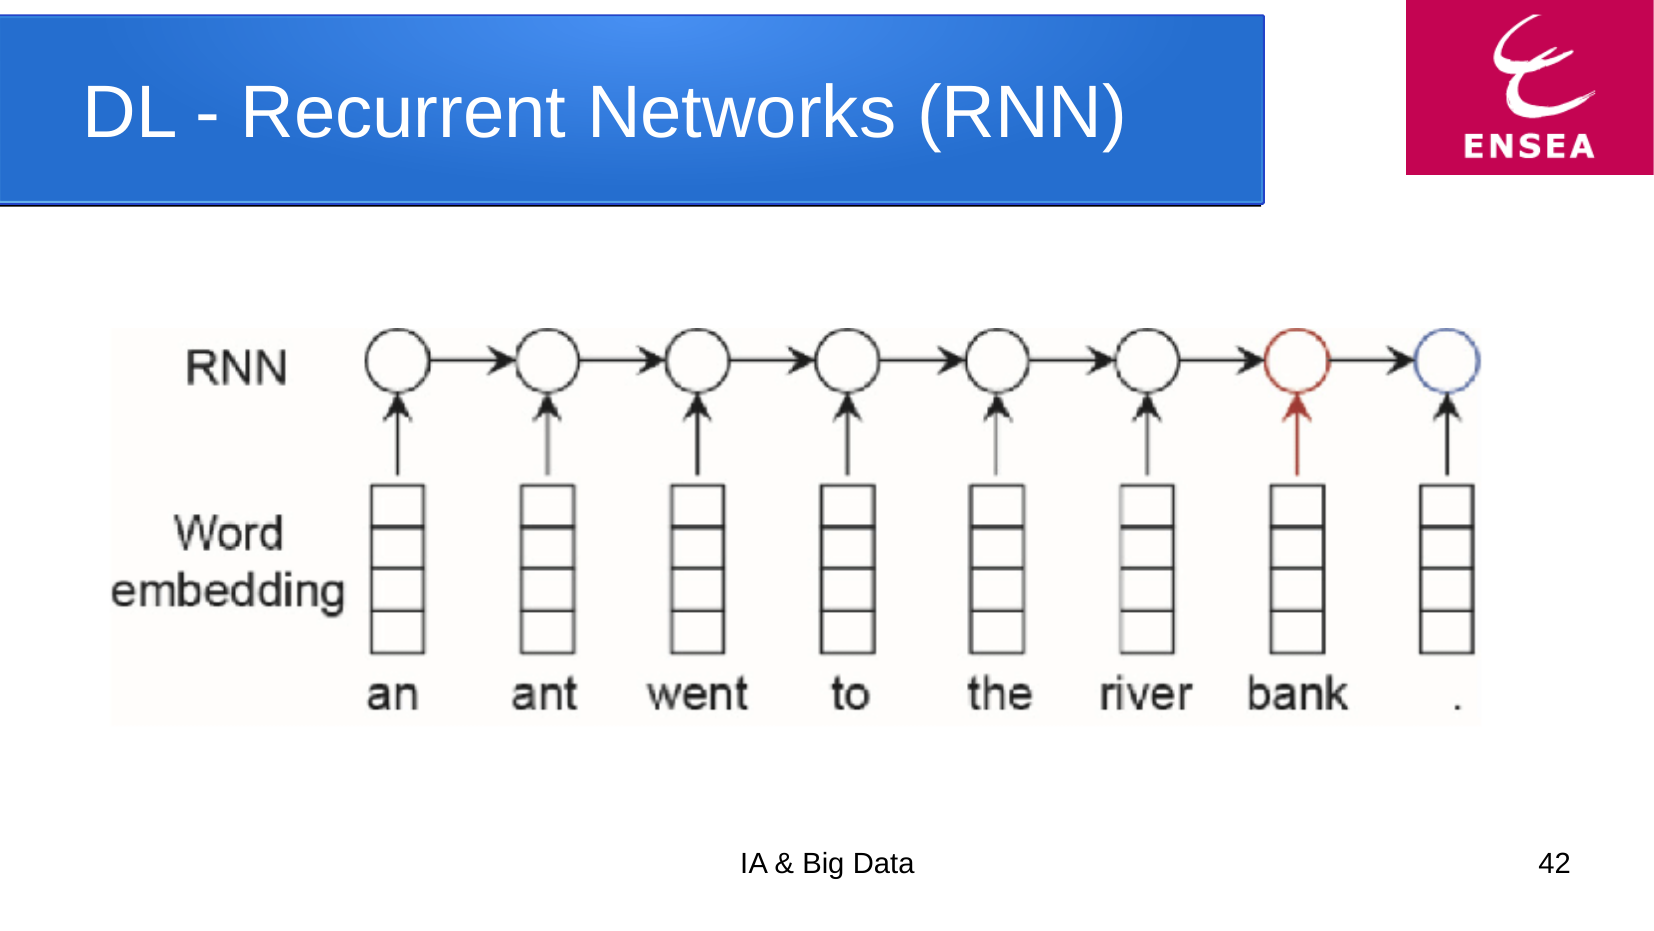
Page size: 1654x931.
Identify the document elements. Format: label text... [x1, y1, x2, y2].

picture [47, 328, 1545, 756]
title DL - Recurrent Networks (RNN) [82, 35, 1235, 189]
picture [1406, 0, 1654, 175]
